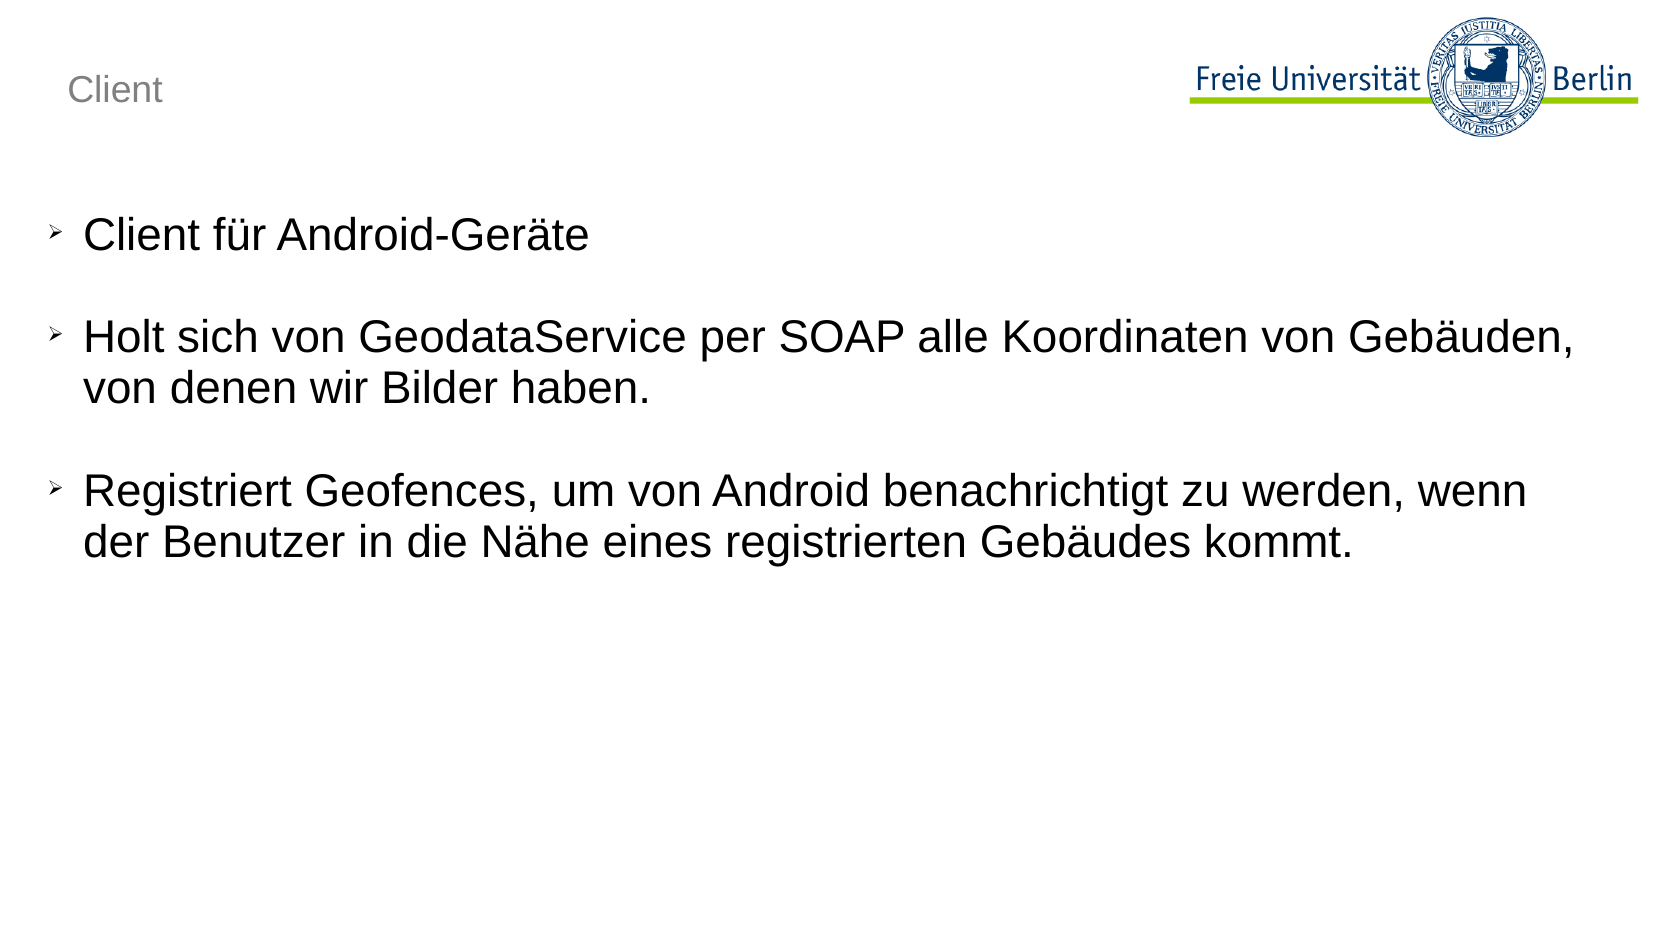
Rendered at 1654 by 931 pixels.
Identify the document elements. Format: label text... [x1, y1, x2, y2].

text_box Client [52, 61, 178, 119]
picture [1185, 11, 1642, 142]
text_box Client für Android-Geräte Holt sich von GeodataService per SOAP alle Koordinaten von Gebäuden, von denen wir Bilder haben. Registriert Geofences, um von Android benachrichtigt zu werden, wenn der Benutzer in die Nähe eines registrierten Gebäudes kommt. [33, 201, 1590, 576]
